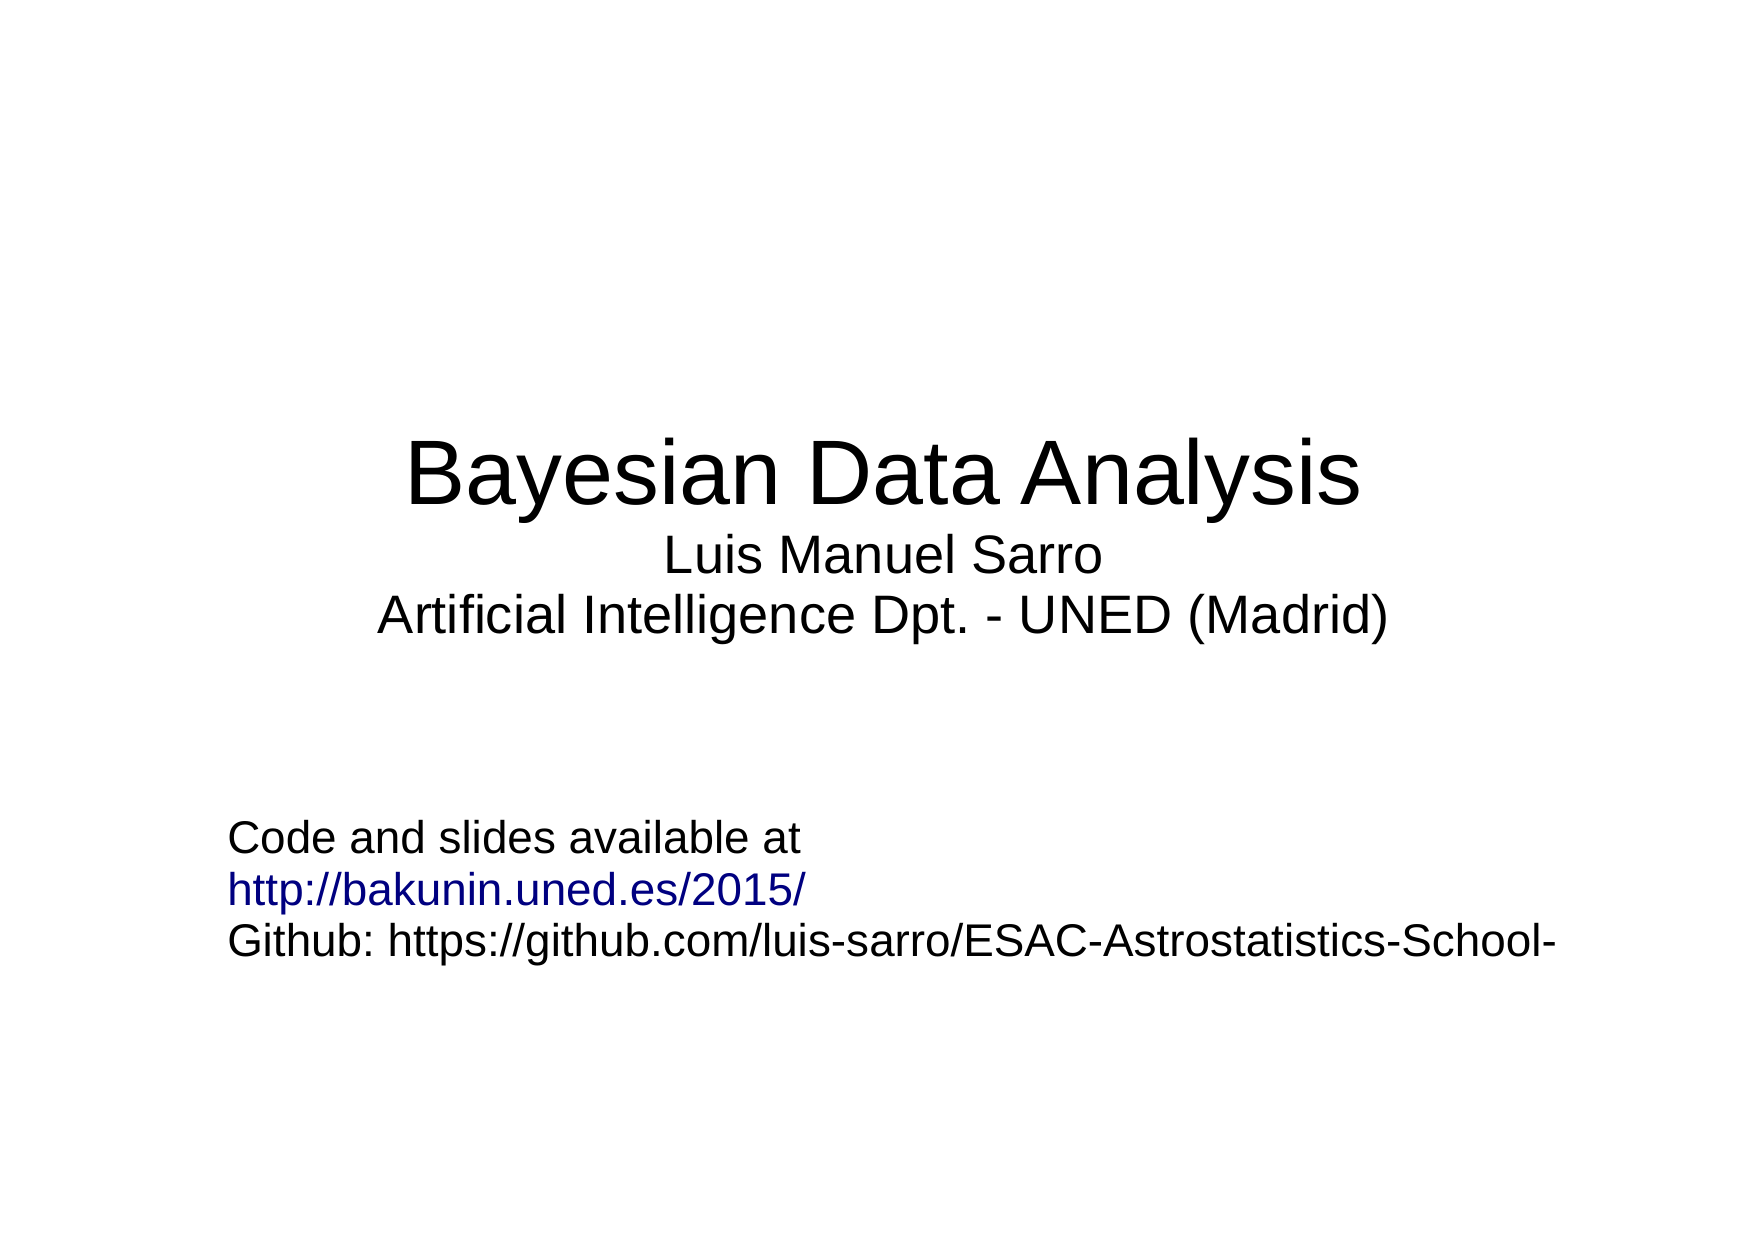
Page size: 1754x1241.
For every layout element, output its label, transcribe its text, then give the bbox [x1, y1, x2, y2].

text_box Bayesian Data Analysis Luis Manuel Sarro Artificial Intelligence Dpt. - UNED (Madrid) [47, 414, 1722, 653]
text_box Code and slides available at http://bakunin.uned.es/2015/ Github: https://github.com/luis-sarro/ESAC-Astrostatistics-School- [212, 804, 1630, 1025]
